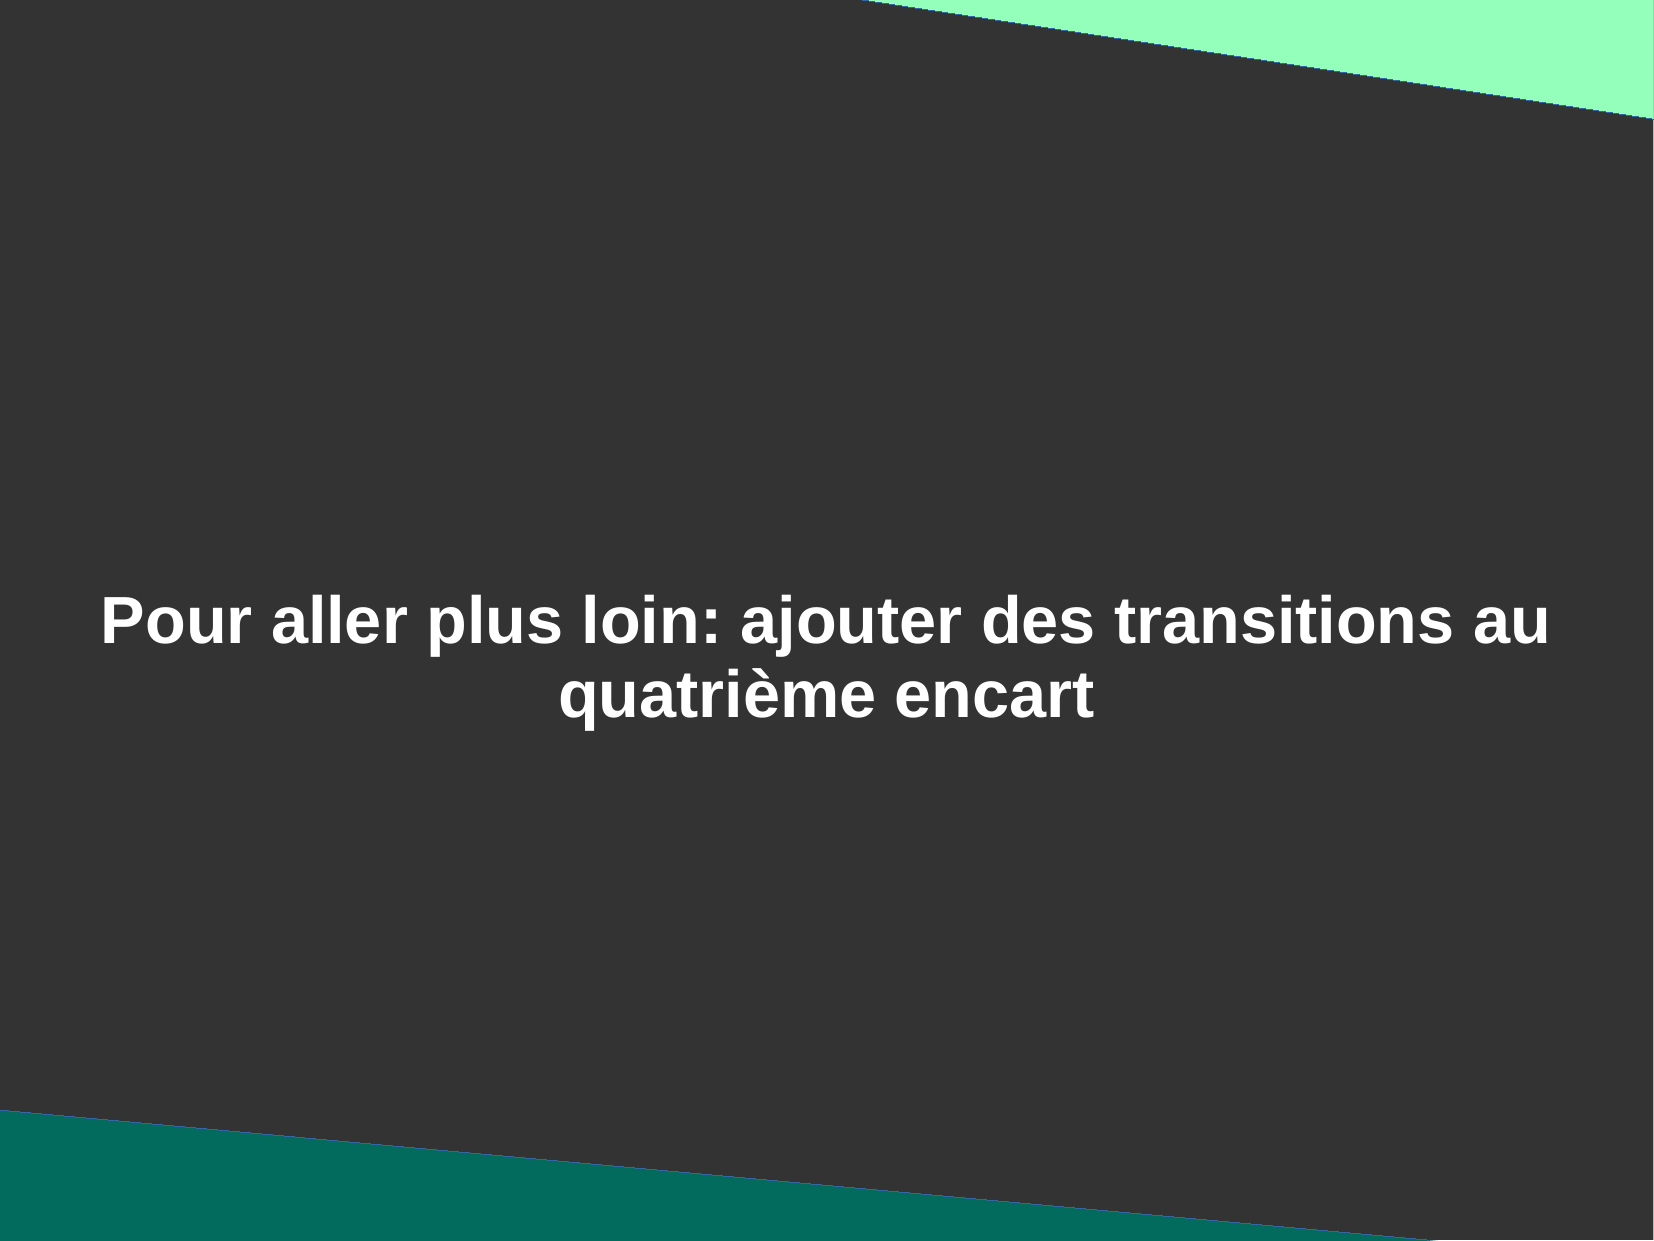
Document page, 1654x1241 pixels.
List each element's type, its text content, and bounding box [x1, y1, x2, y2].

text_box [862, 0, 1654, 120]
title Pour aller plus loin: ajouter des transitions au quatrième encart [52, 582, 1601, 733]
